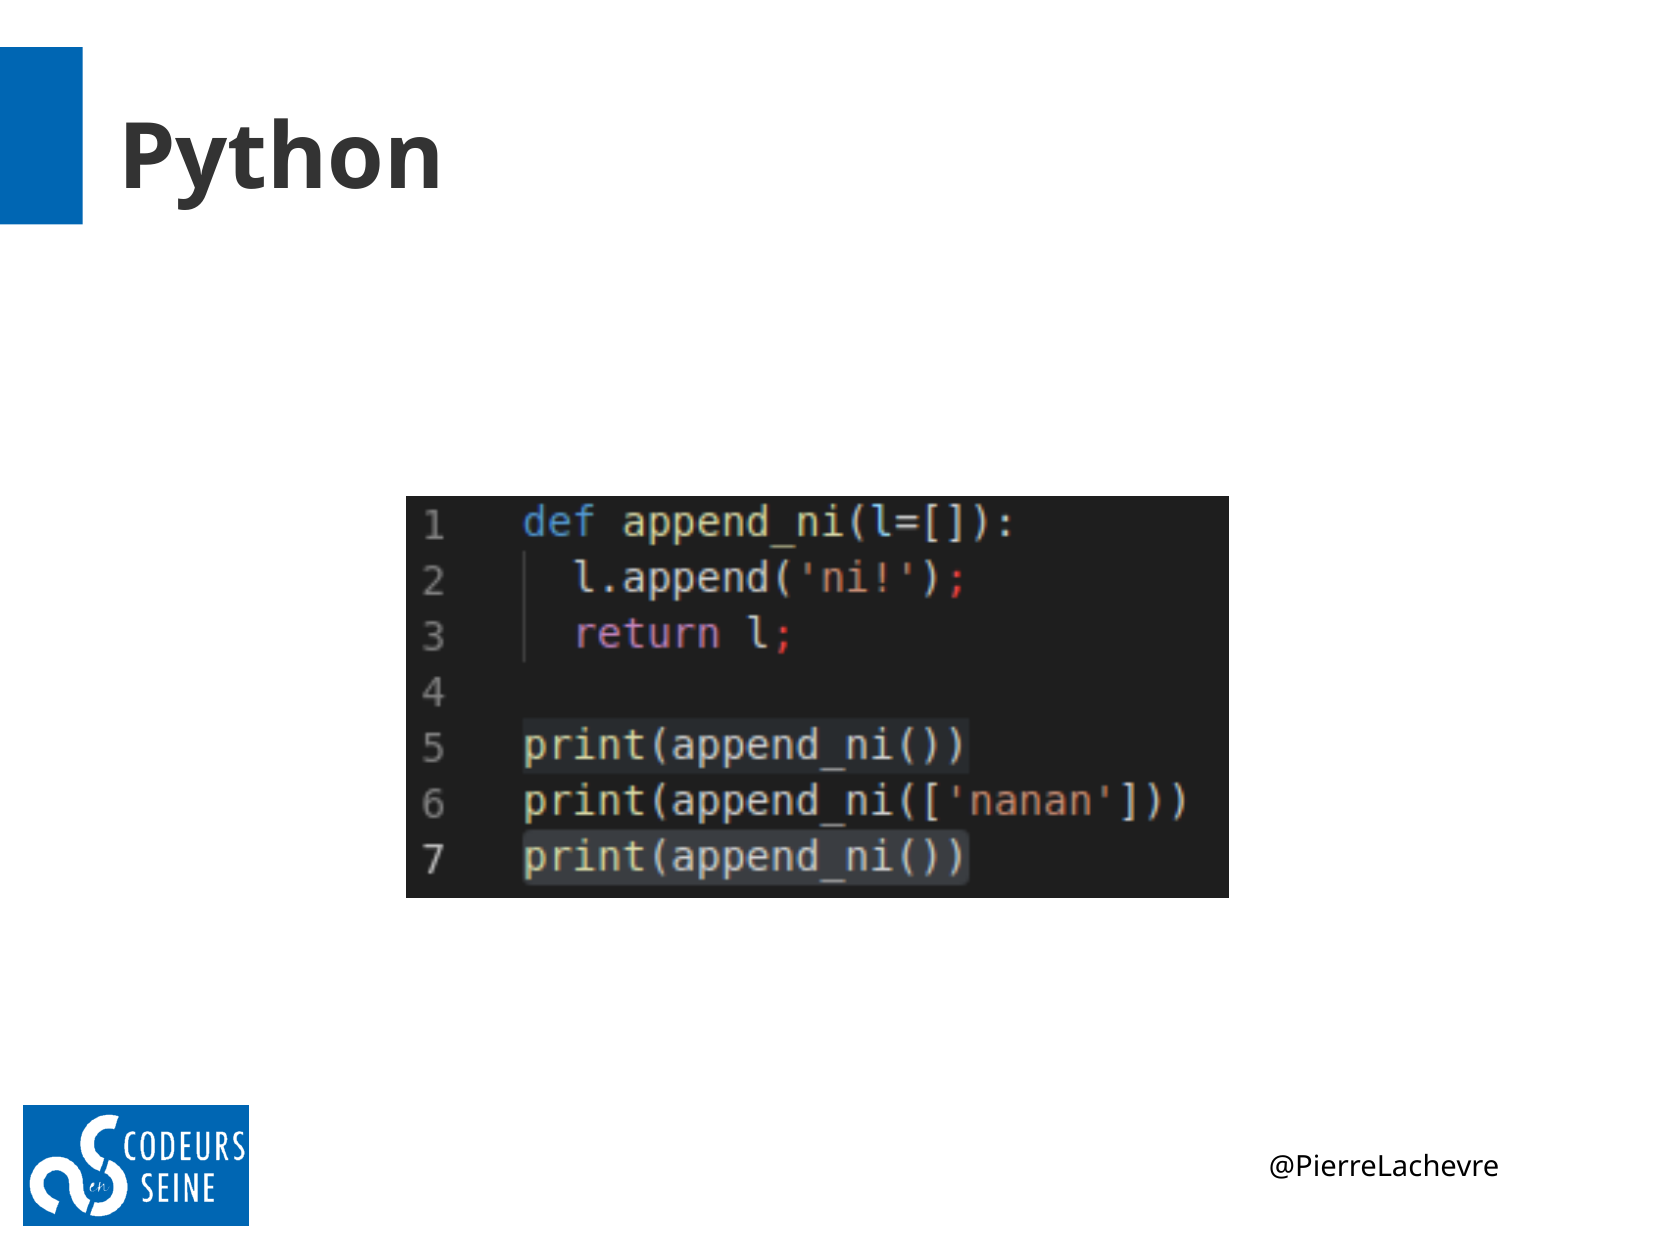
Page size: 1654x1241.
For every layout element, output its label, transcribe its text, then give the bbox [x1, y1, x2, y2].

title Python [118, 49, 1571, 257]
picture [23, 1105, 249, 1226]
picture [406, 496, 1229, 899]
